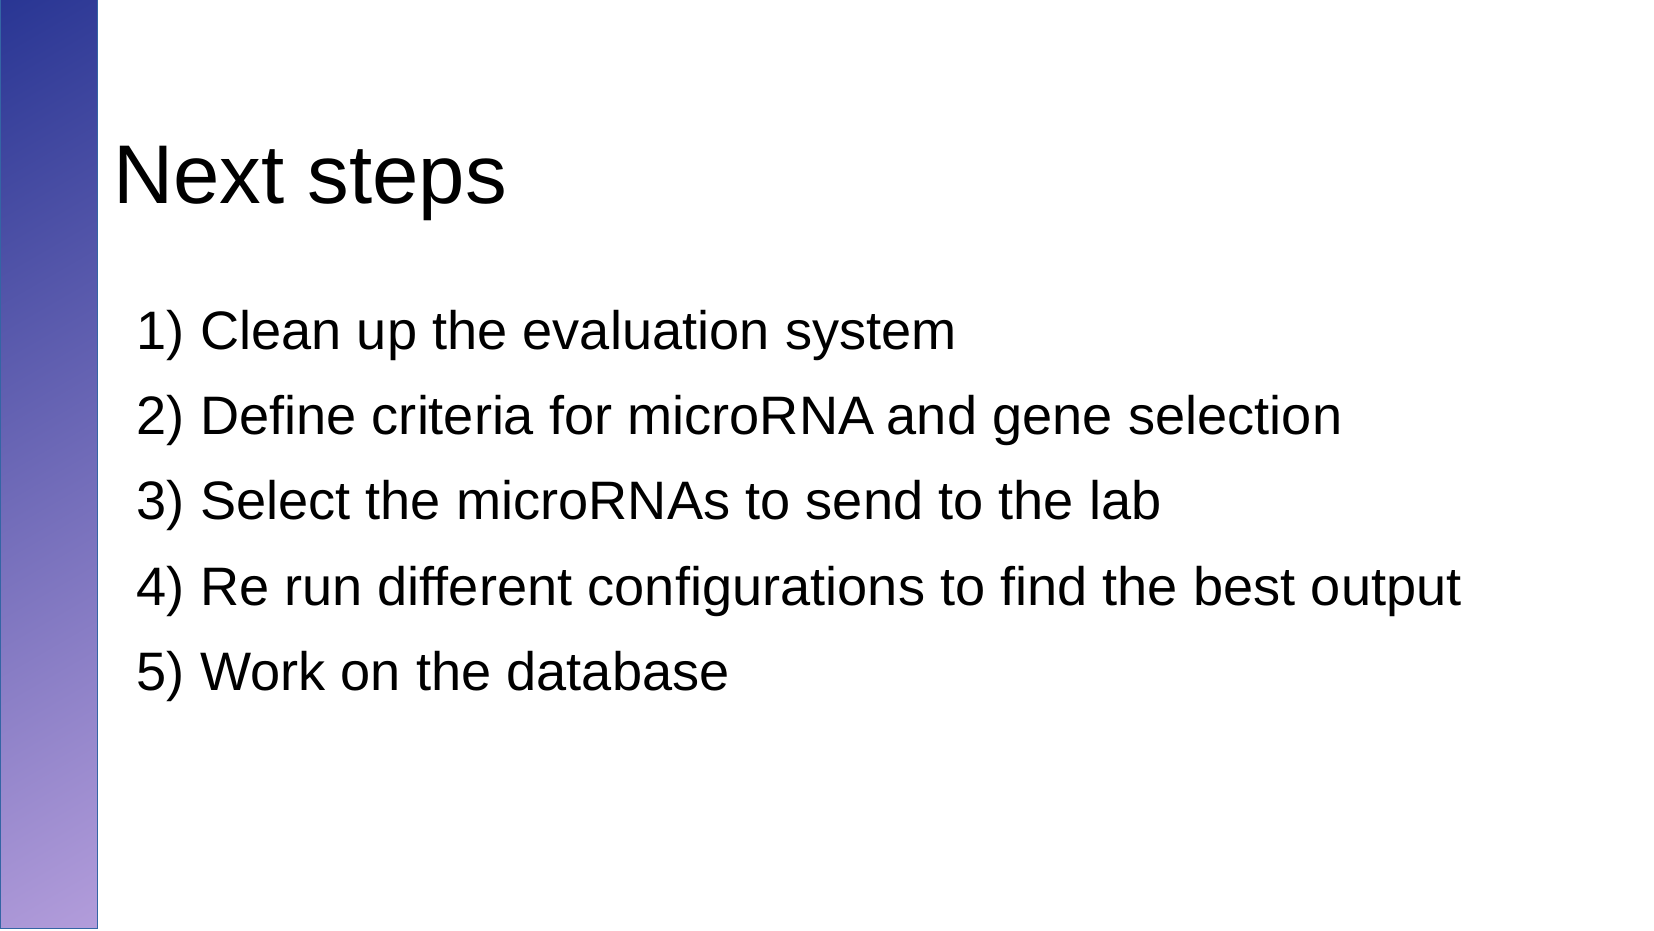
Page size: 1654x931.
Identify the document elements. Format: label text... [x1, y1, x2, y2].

title Next steps [113, 49, 1506, 307]
text_box [0, 0, 98, 929]
text_box Clean up the evaluation system Define criteria for microRNA and gene selection Select the microRNAs to send to the lab Re run different configurations to find the best output Work on the database [122, 292, 1654, 869]
